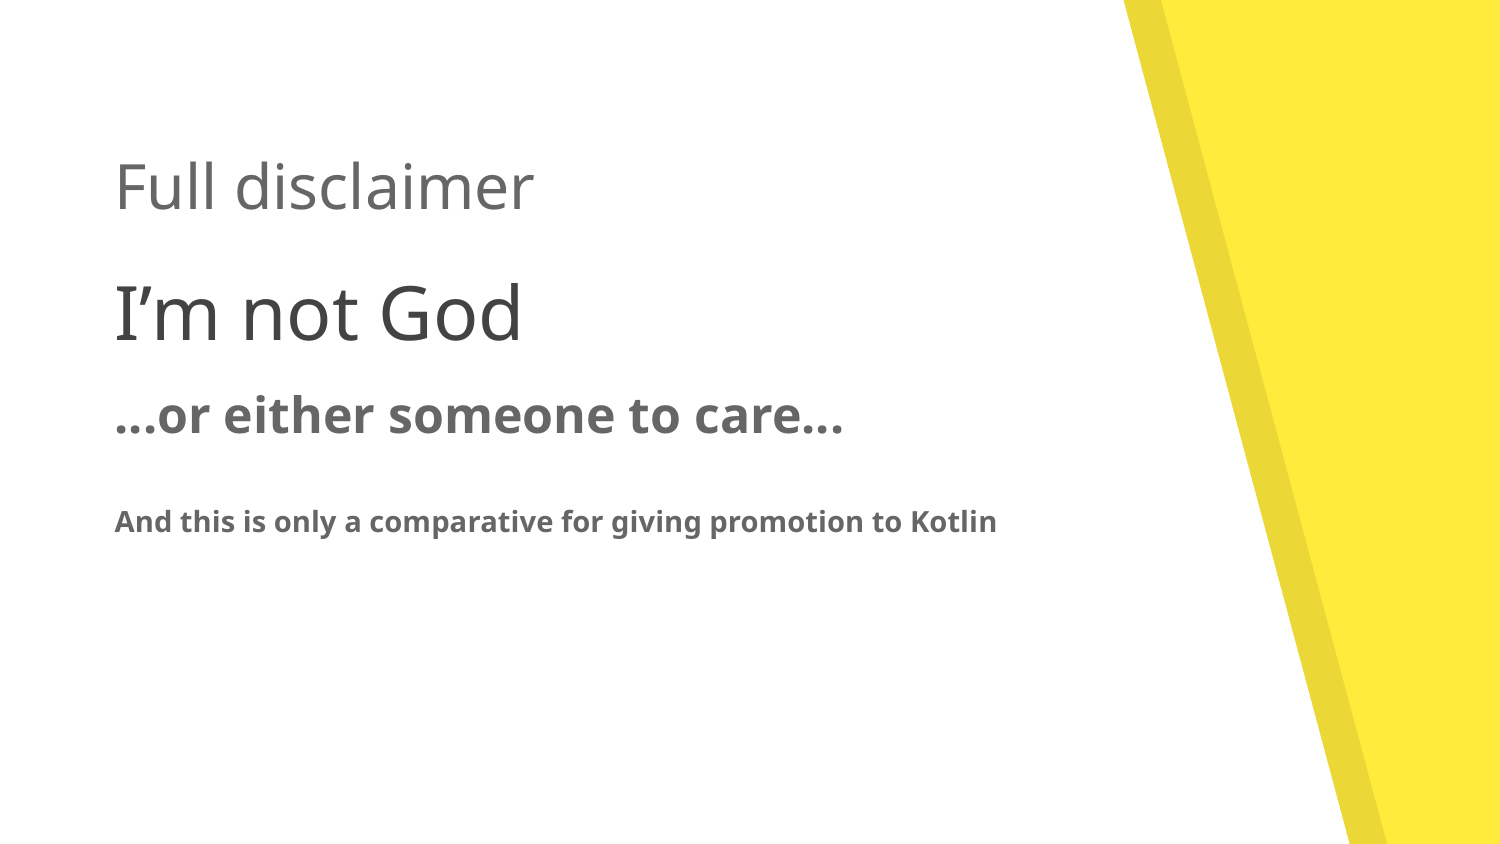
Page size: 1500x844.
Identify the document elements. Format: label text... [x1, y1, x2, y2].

subtitle I’m not God [99, 276, 843, 368]
text_box ...or either someone to care... And this is only a comparative for giving promotion to Kotlin [99, 368, 1022, 498]
text_box Full disclaimer [99, 132, 1237, 276]
